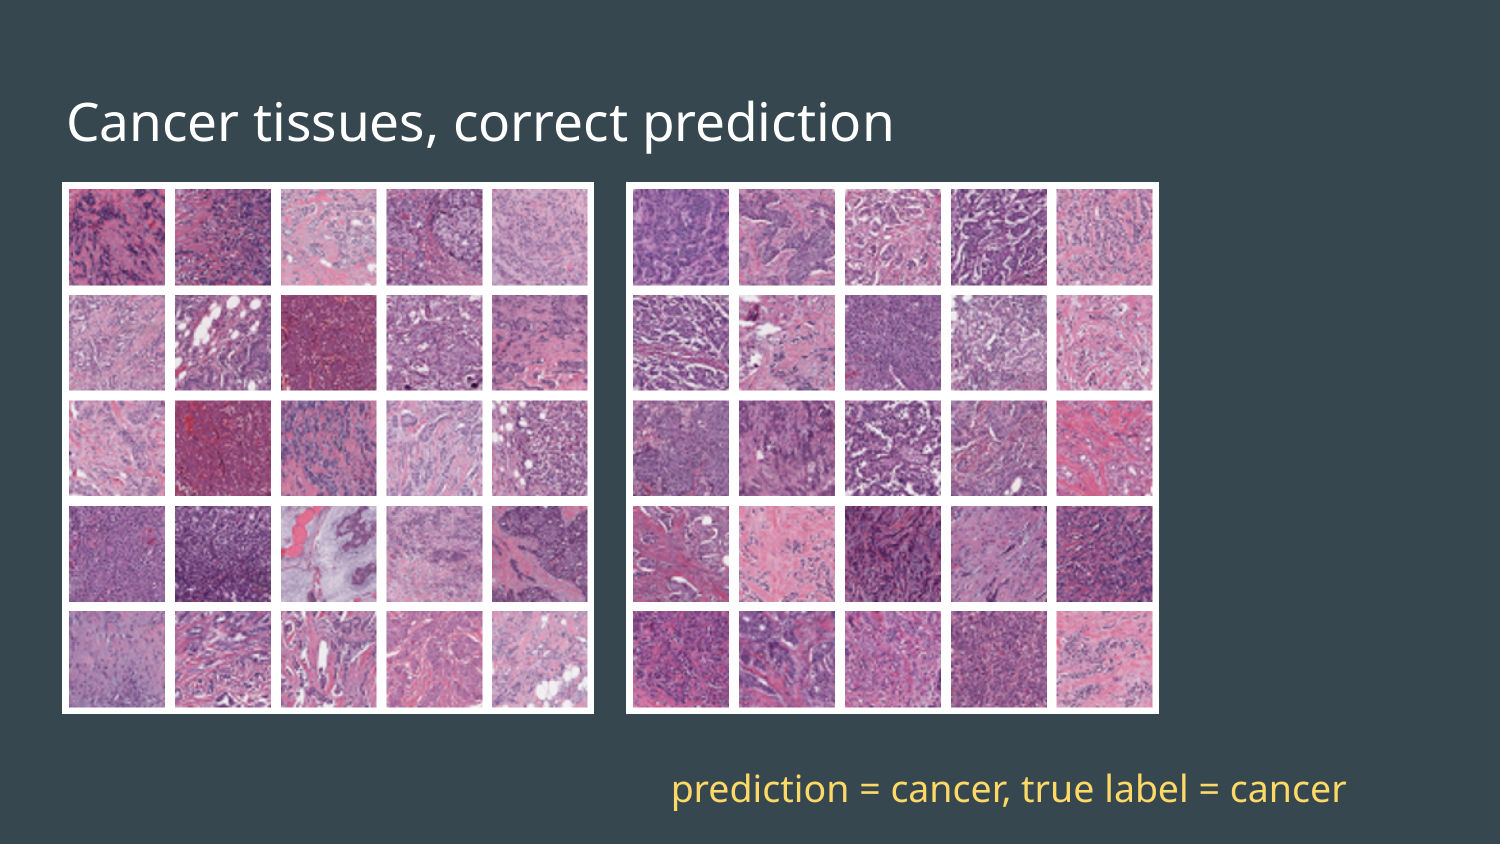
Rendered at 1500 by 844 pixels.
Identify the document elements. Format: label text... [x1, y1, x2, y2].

text_box prediction = cancer, true label = cancer [655, 743, 1459, 826]
picture [626, 182, 1159, 714]
title Cancer tissues, correct prediction [51, 72, 1449, 167]
picture [62, 182, 594, 714]
